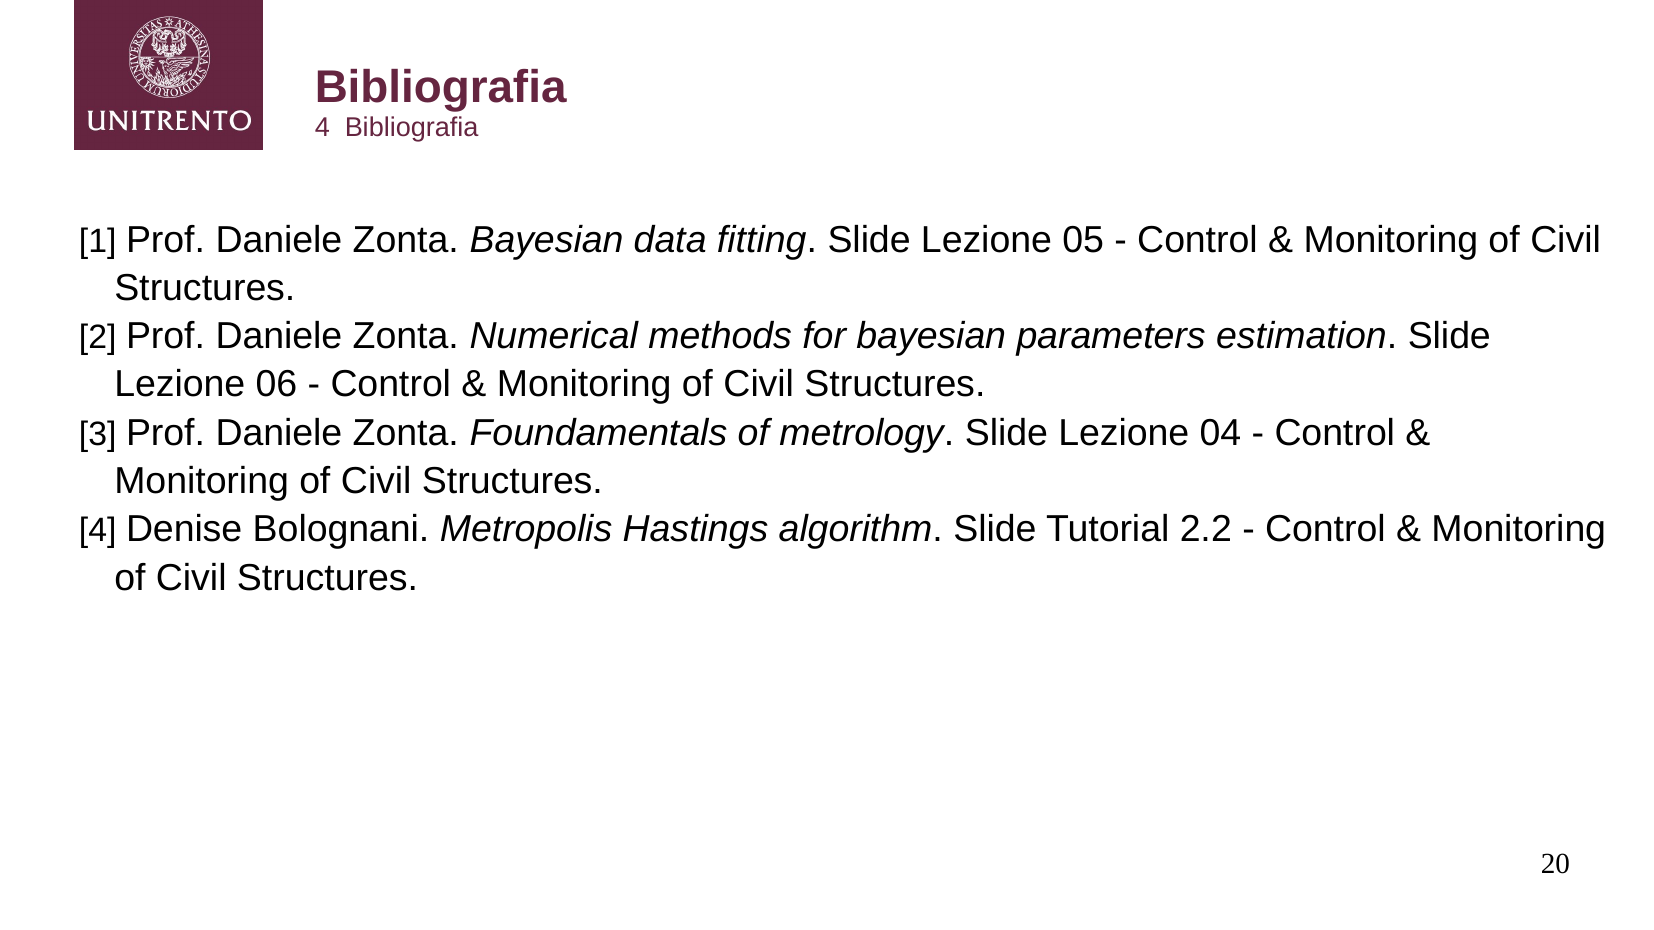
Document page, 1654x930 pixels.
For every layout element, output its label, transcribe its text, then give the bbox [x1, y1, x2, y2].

text_box Bibliografia 4 Bibliografia [300, 53, 1088, 151]
text_box Prof. Daniele Zonta. Bayesian data fitting. Slide Lezione 05 - Control & Monitoring of Civil Structures. Prof. Daniele Zonta. Numerical methods for bayesian parameters estimation. Slide Lezione 06 - Control & Monitoring of Civil Structures. Prof. Daniele Zonta. Foundamentals of metrology. Slide Lezione 04 - Control & Monitoring of Civil Structures. Denise Bolognani. Metropolis Hastings algorithm. Slide Tutorial 2.2 - Control & Monitoring of Civil Structures. [58, 204, 1624, 786]
picture [74, 0, 263, 151]
